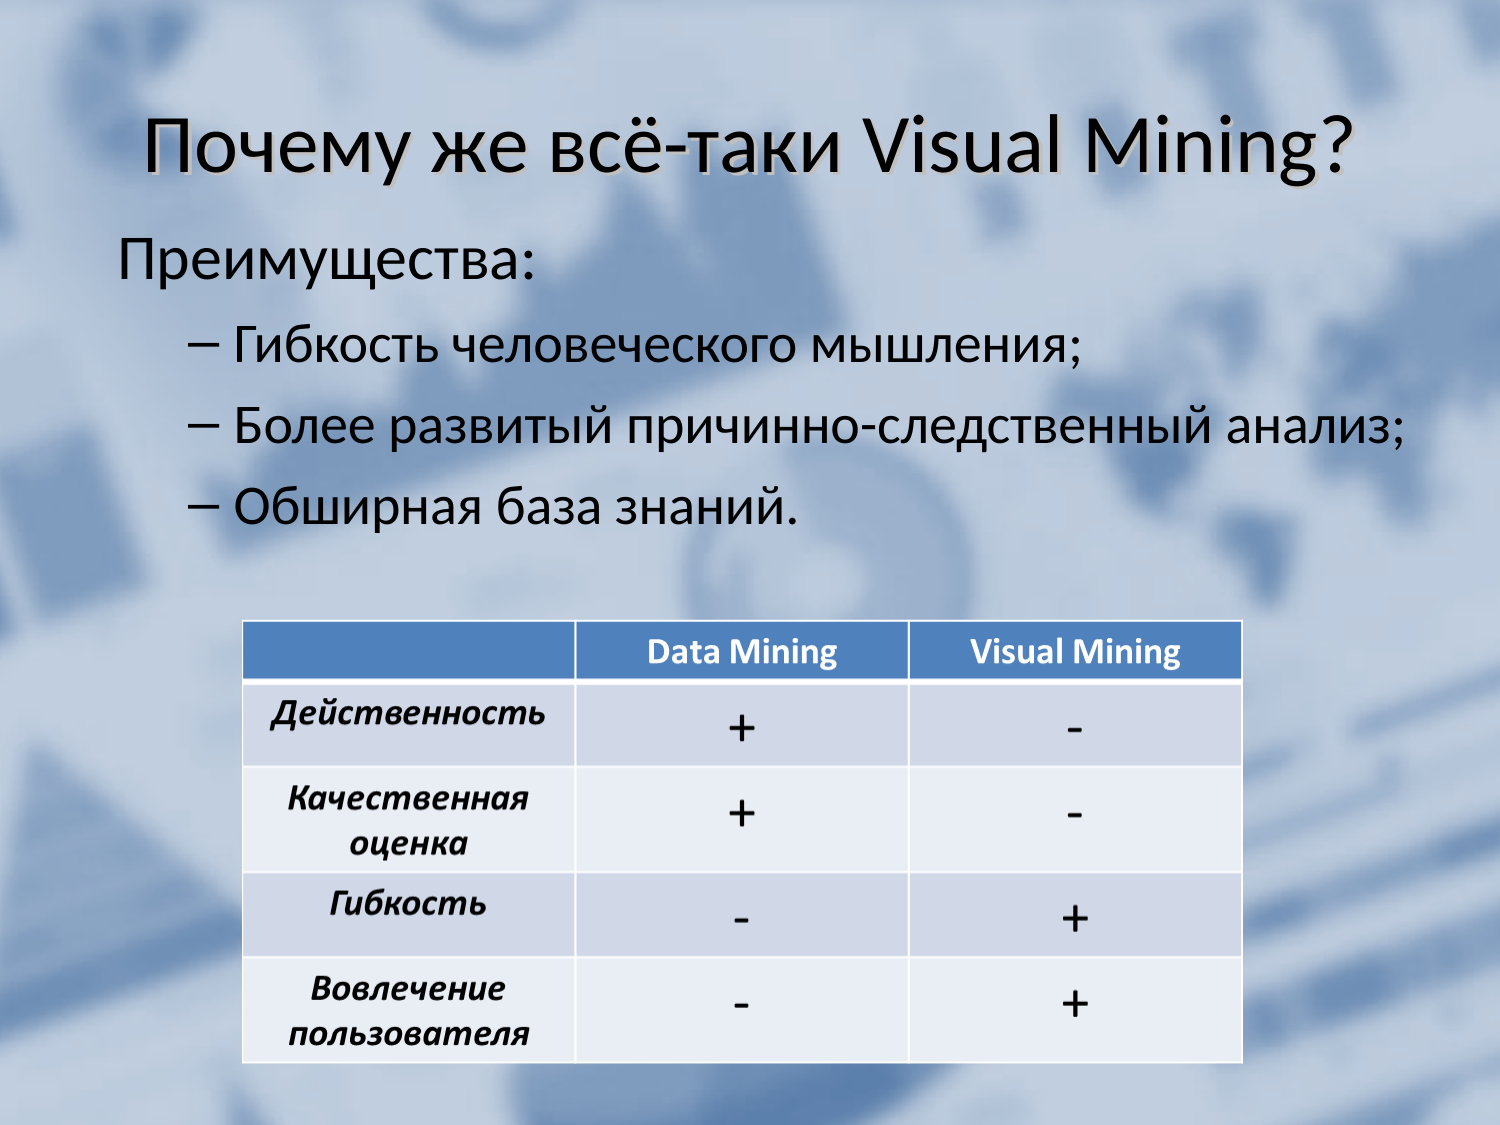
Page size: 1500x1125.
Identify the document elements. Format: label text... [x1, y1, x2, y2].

title Почему же всё-таки Visual Mining? [75, 45, 1426, 208]
list Преимущества: Гибкость человеческого мышления; Более развитый причинно-следственный анализ; Обширная база знаний. [29, 208, 1426, 610]
picture [0, 0, 1500, 1125]
